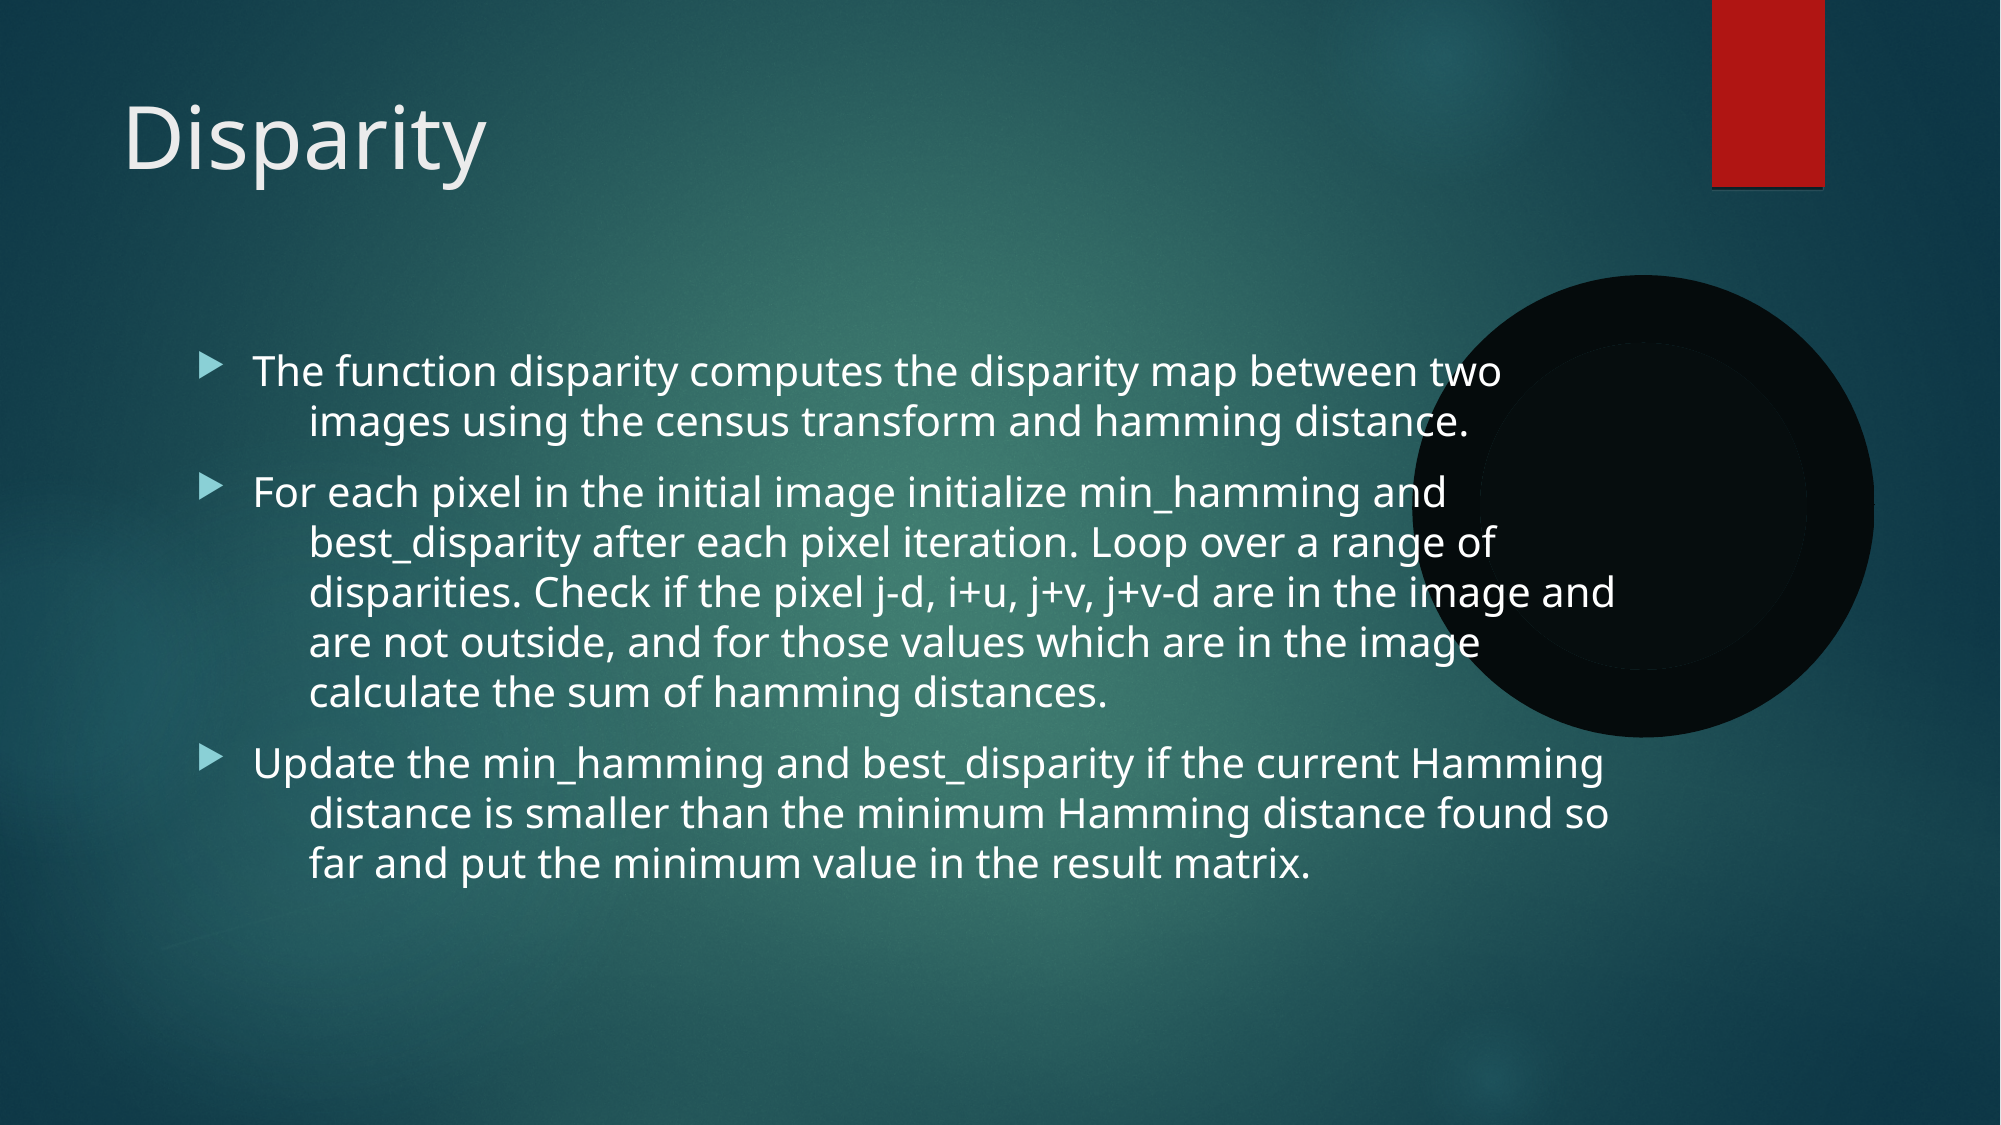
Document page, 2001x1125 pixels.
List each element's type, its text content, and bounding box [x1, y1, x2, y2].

title Disparity [106, 74, 1649, 305]
list The function disparity computes the disparity map between two images using the census transform and hamming distance. For each pixel in the initial image initialize min_hamming and best_disparity after each pixel iteration. Loop over a range of disparities. Check if the pixel j-d, i+u, j+v, j+v-d are in the image and are not outside, and for those values which are in the image calculate the sum of hamming distances. Update the min_hamming and best_disparity if the current Hamming distance is smaller than the minimum Hamming distance found so far and put the minimum value in the result matrix. [181, 336, 1669, 1026]
